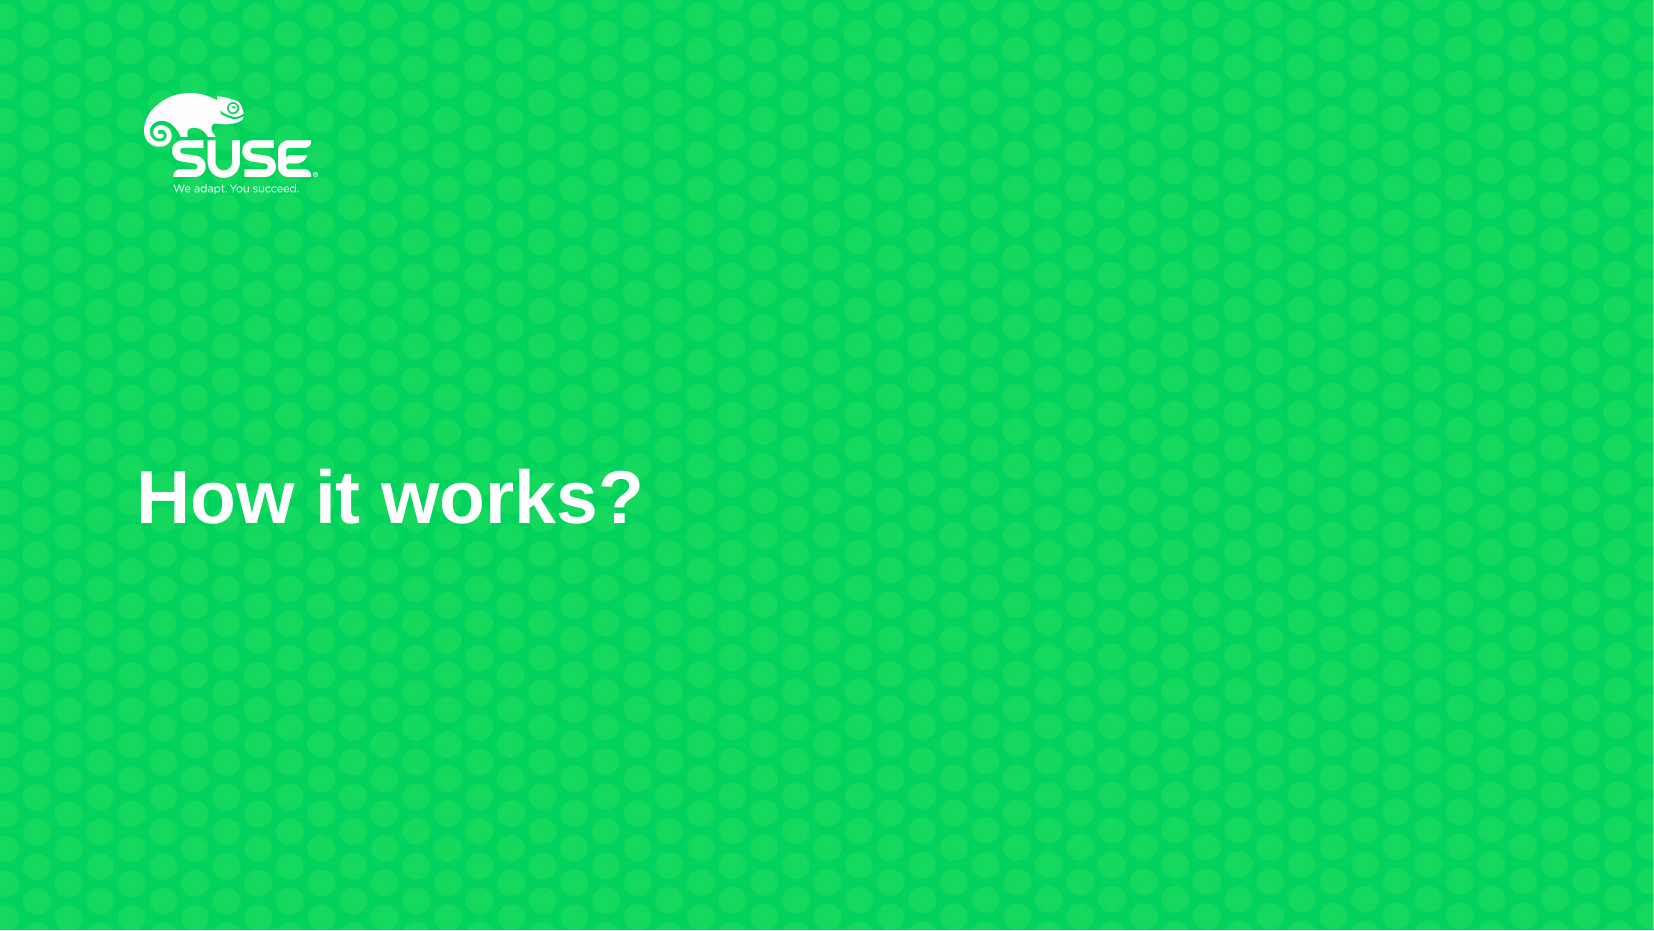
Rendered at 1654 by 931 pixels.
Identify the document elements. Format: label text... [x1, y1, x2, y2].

picture [0, 0, 1654, 930]
title How it works? [121, 217, 1531, 541]
